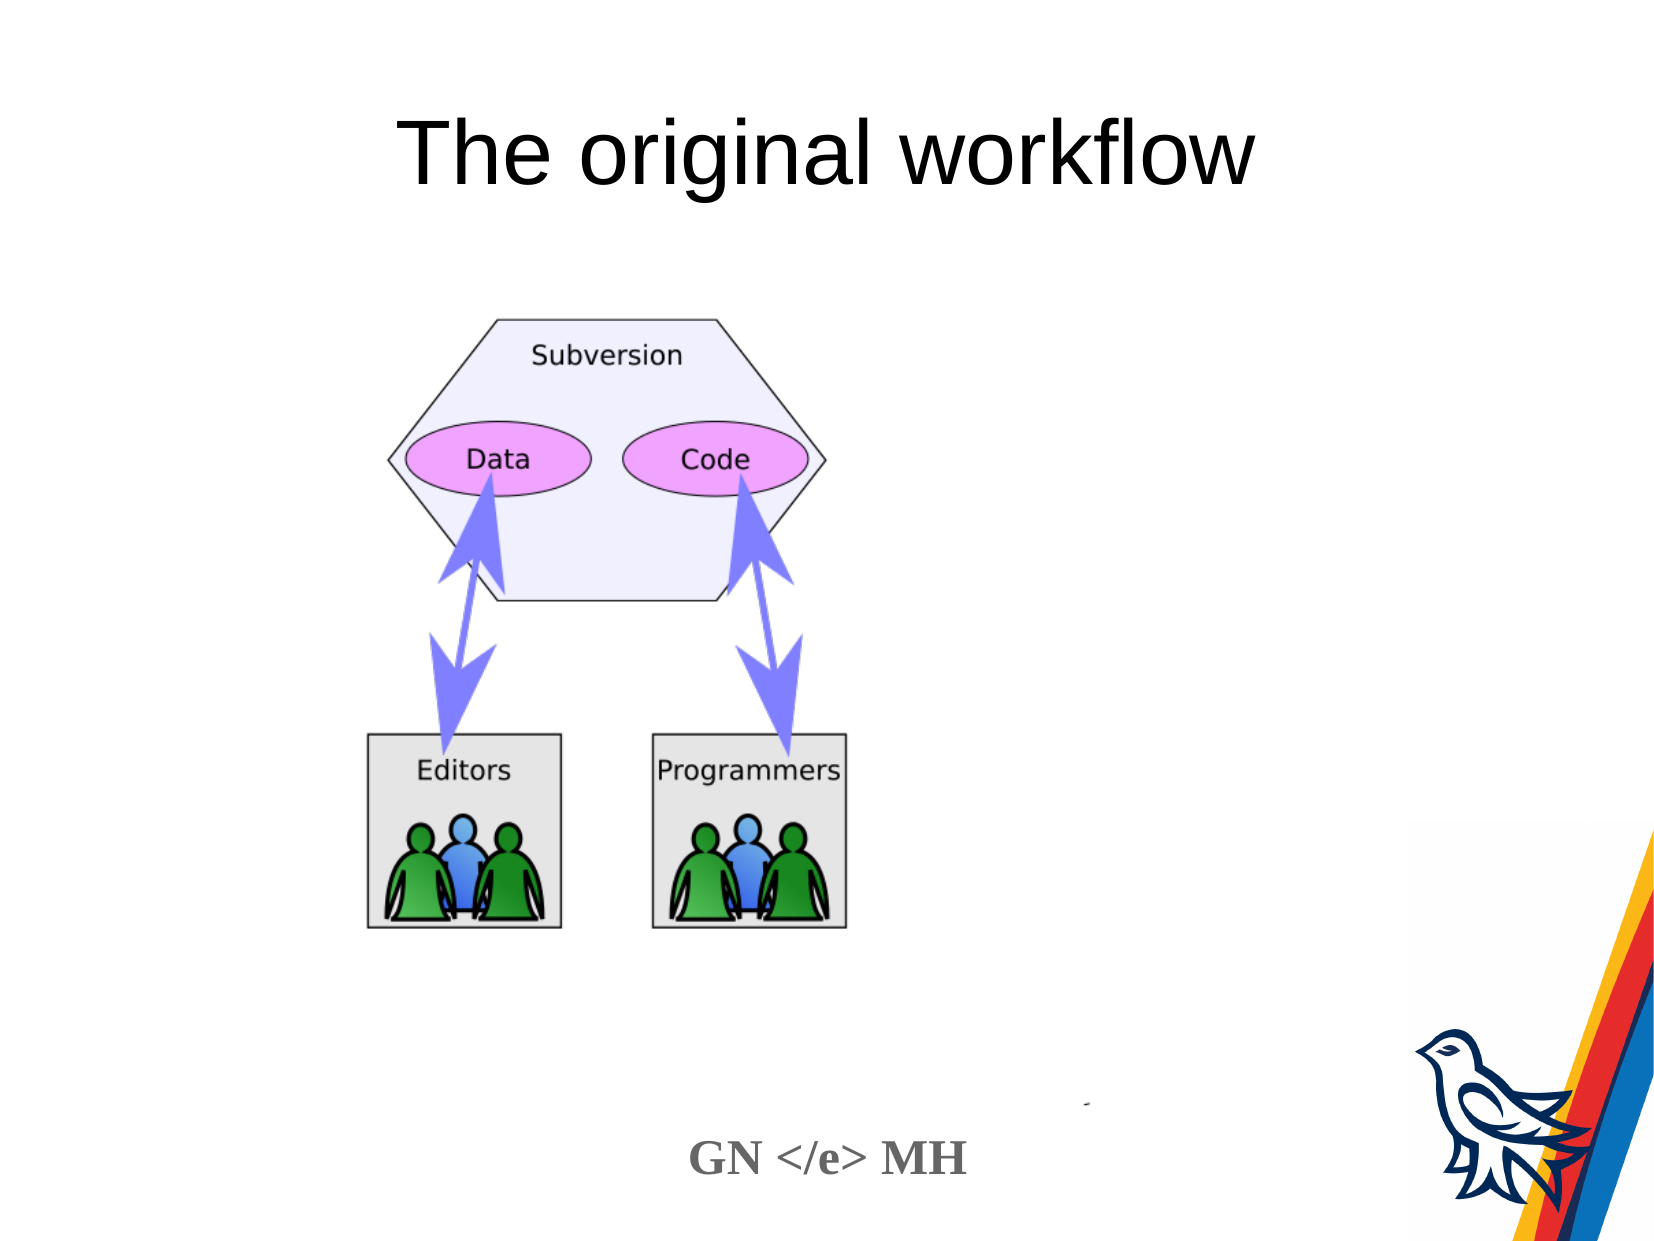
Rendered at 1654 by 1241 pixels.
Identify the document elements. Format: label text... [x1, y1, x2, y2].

picture [1407, 820, 1654, 1241]
title The original workflow [82, 49, 1571, 257]
picture [343, 295, 1311, 1130]
